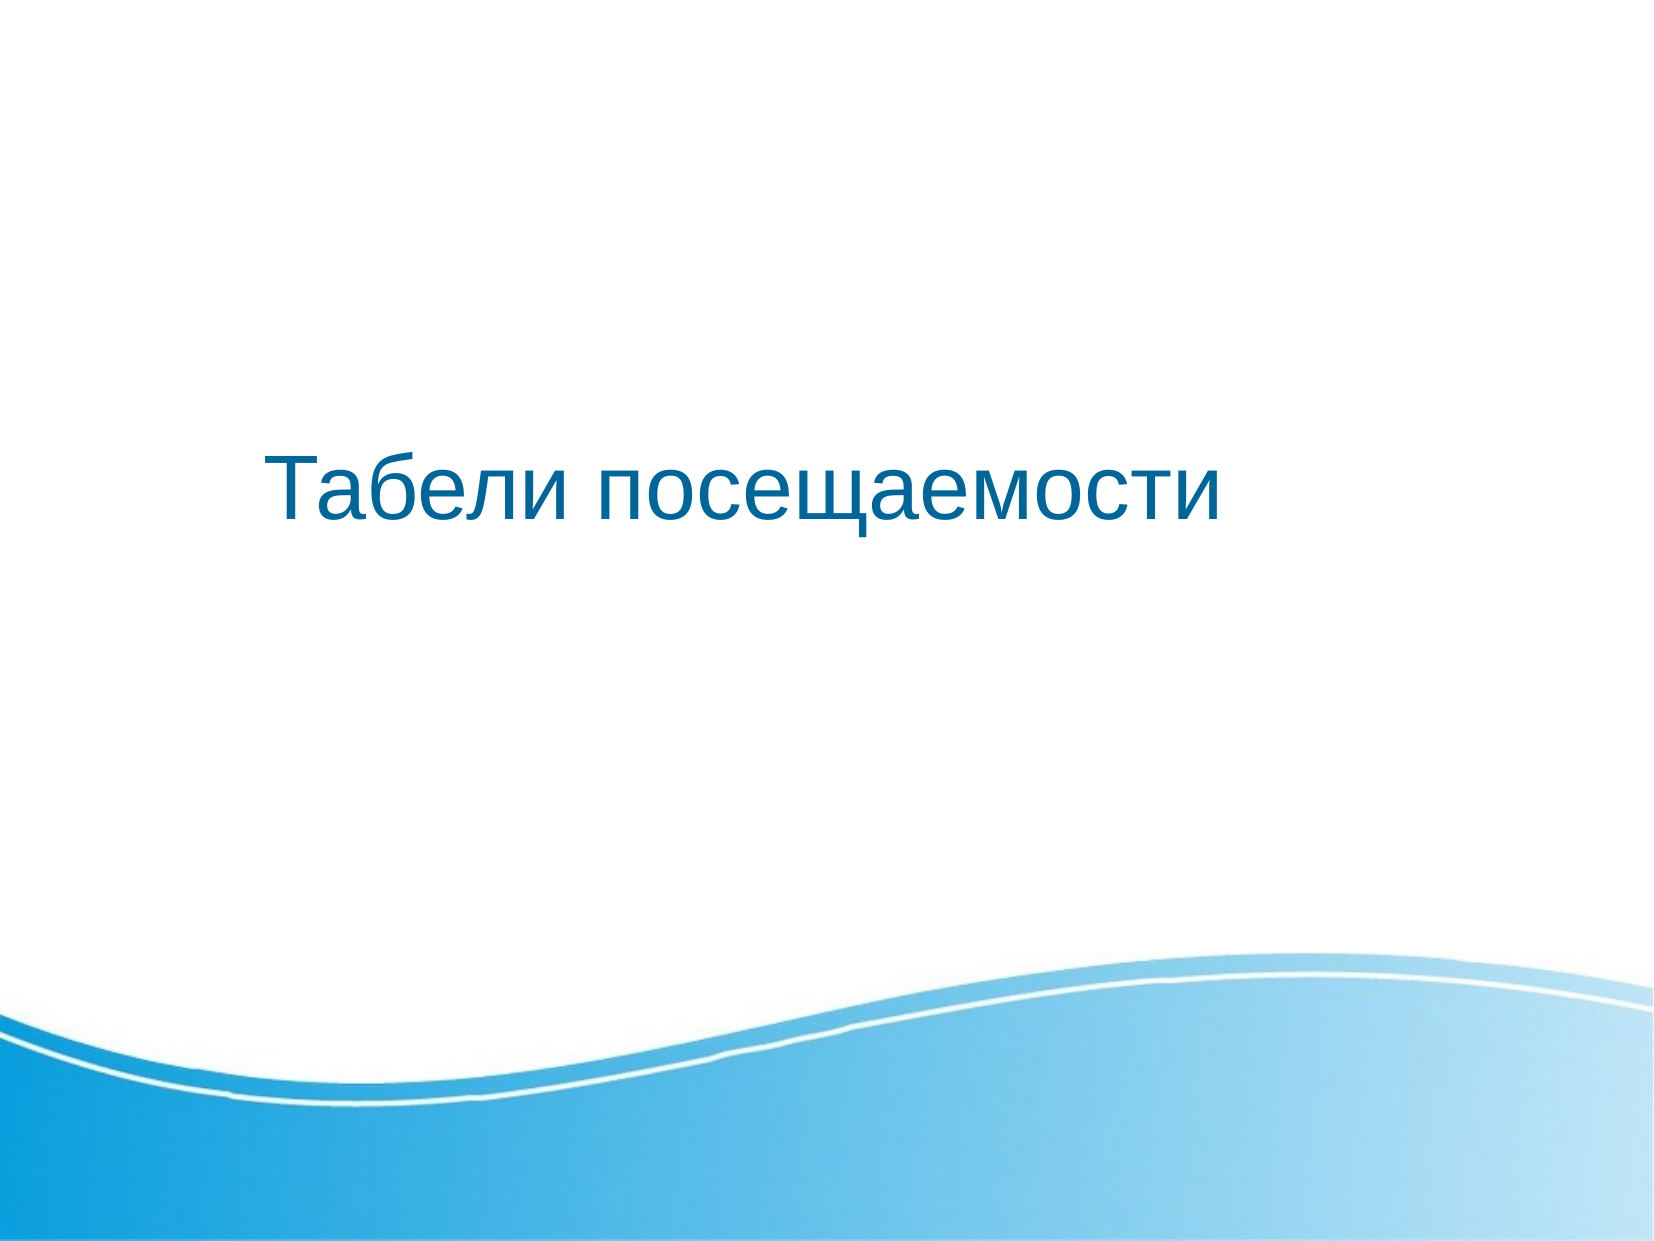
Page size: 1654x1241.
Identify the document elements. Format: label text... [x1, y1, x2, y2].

picture [0, 952, 1654, 1241]
title Табели посещаемости [0, 384, 1489, 592]
